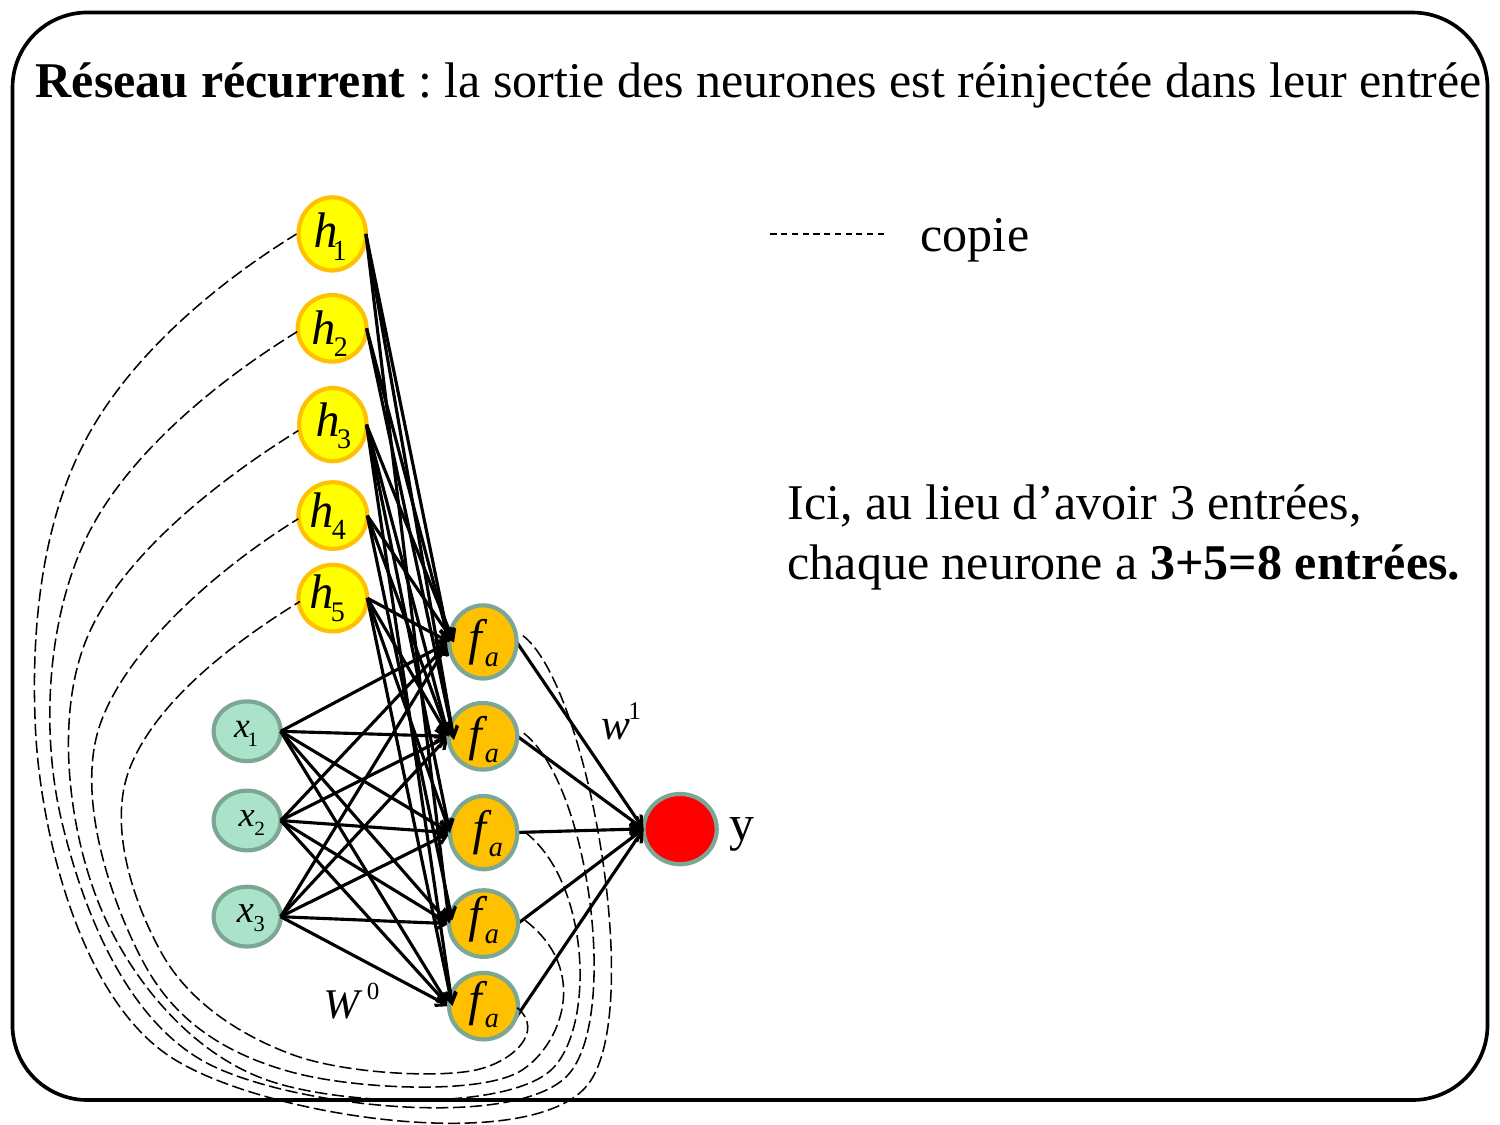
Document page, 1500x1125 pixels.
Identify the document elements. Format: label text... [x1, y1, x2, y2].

picture [306, 197, 355, 269]
chart [452, 968, 511, 1044]
chart [305, 296, 360, 367]
text_box [297, 309, 304, 348]
picture [229, 883, 271, 942]
chart [456, 796, 515, 871]
text_box [274, 898, 281, 935]
picture [452, 881, 509, 957]
picture [227, 702, 263, 753]
picture [320, 972, 386, 1030]
chart [228, 702, 266, 754]
picture [456, 795, 513, 869]
text_box [363, 408, 367, 441]
chart [509, 604, 513, 680]
text_box [298, 500, 302, 531]
picture [452, 702, 509, 776]
text_box [213, 891, 265, 947]
picture [302, 560, 355, 634]
text_box [644, 793, 715, 865]
text_box copie [906, 193, 1045, 269]
chart [595, 693, 651, 752]
chart [454, 702, 513, 778]
text_box [272, 800, 281, 841]
text_box [360, 308, 367, 348]
picture [452, 966, 509, 1040]
text_box [298, 210, 306, 257]
text_box [299, 400, 308, 450]
picture [452, 604, 509, 680]
text_box [511, 986, 518, 1027]
chart [231, 792, 272, 846]
text_box [358, 492, 368, 539]
chart [308, 387, 363, 463]
picture [593, 691, 648, 751]
chart [452, 882, 511, 958]
text_box [513, 720, 518, 753]
text_box [358, 210, 366, 258]
picture [304, 295, 357, 365]
text_box [358, 575, 368, 621]
text_box Ici, au lieu d’avoir 3 entrées, chaque neurone a 3+5=8 entrées. [772, 462, 1476, 598]
picture [308, 387, 361, 461]
picture [302, 477, 355, 548]
text_box [448, 736, 452, 751]
text_box Réseau récurrent : la sortie des neurones est réinjectée dans leur entrée [21, 40, 1499, 115]
chart [307, 198, 358, 270]
text_box [511, 903, 518, 944]
text_box [513, 625, 517, 659]
text_box [449, 811, 456, 854]
picture [231, 791, 271, 844]
text_box y [715, 782, 770, 858]
chart [322, 974, 388, 1033]
chart [303, 560, 358, 636]
text_box [213, 706, 281, 762]
text_box [213, 794, 265, 851]
text_box [298, 583, 302, 613]
